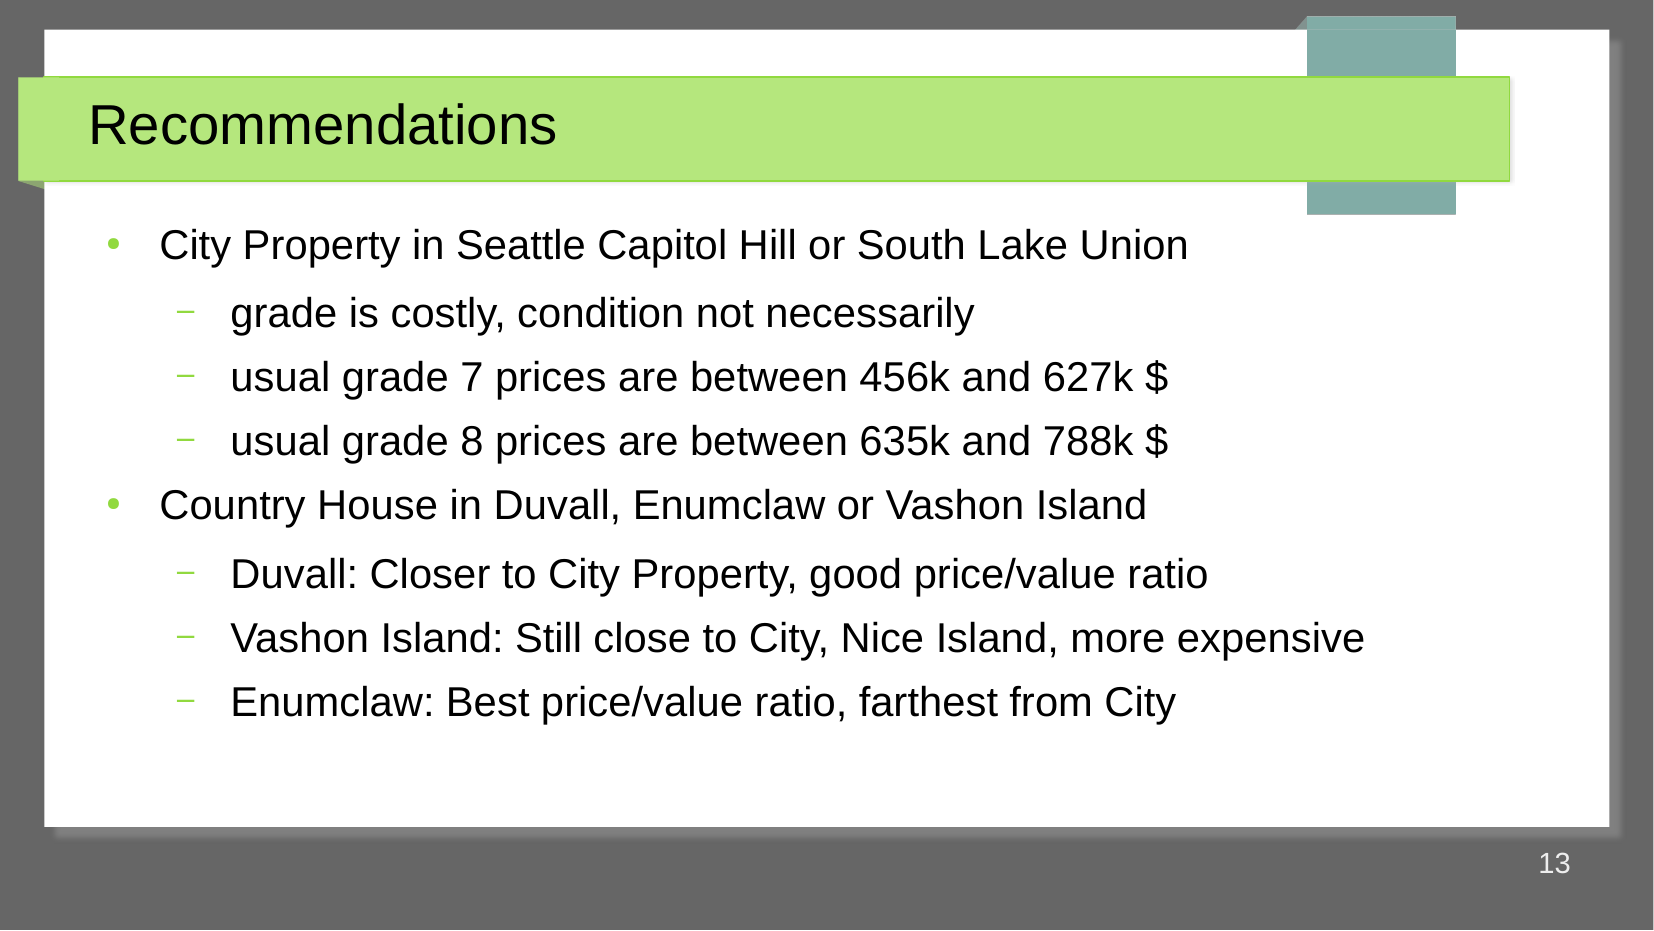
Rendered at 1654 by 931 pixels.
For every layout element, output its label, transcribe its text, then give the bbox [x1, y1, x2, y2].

title Recommendations [88, 73, 1506, 178]
list City Property in Seattle Capitol Hill or South Lake Union grade is costly, condition not necessarily usual grade 7 prices are between 456k and 627k $ usual grade 8 prices are between 635k and 788k $ Country House in Duvall, Enumclaw or Vashon Island Duvall: Closer to City Property, good price/value ratio Vashon Island: Still close to City, Nice Island, more expensive Enumclaw: Best price/value ratio, farthest from City [88, 221, 1565, 813]
